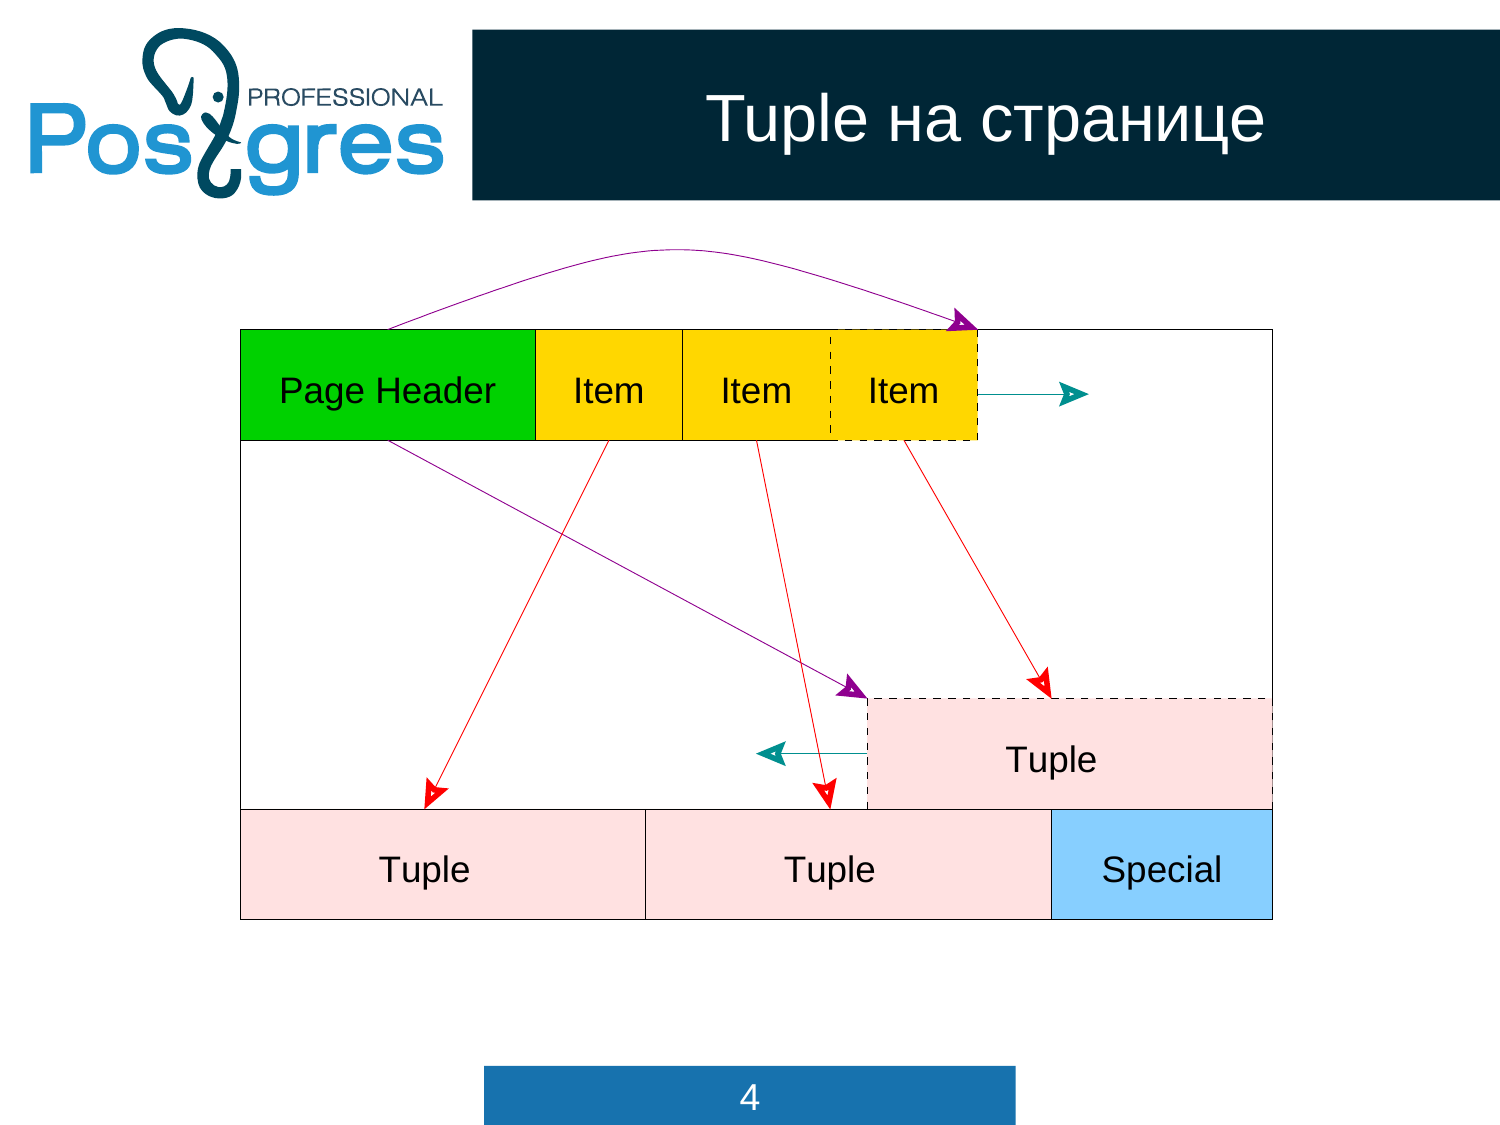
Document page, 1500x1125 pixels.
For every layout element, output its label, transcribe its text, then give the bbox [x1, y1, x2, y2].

picture [1123, 106, 1150, 140]
picture [892, 106, 919, 140]
picture [1015, 106, 1042, 140]
picture [835, 106, 866, 141]
picture [748, 106, 775, 141]
picture [927, 106, 961, 141]
picture [101, 0, 1347, 1125]
picture [707, 96, 744, 140]
picture [1232, 106, 1263, 141]
picture [983, 106, 1011, 141]
picture [1196, 106, 1227, 154]
title Tuple на странице [1347, 29, 1500, 201]
picture [822, 93, 827, 140]
picture [785, 106, 814, 154]
picture [1049, 106, 1078, 154]
picture [1084, 106, 1118, 141]
picture [1159, 106, 1186, 140]
